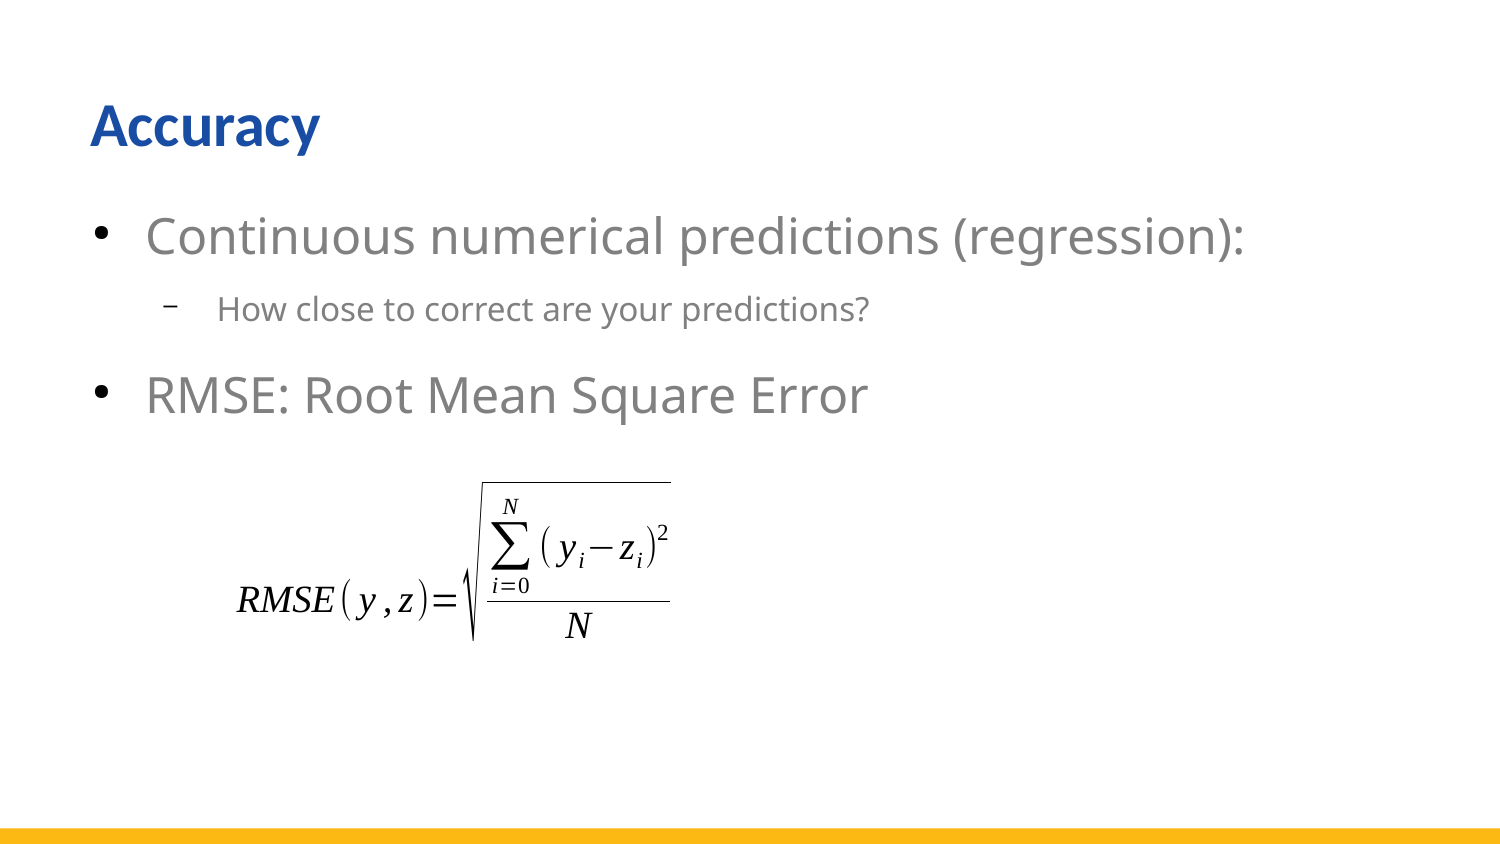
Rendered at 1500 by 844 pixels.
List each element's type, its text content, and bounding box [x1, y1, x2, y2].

chart [232, 480, 676, 648]
title Accuracy [75, 0, 1425, 197]
list Continuous numerical predictions (regression): How close to correct are your predictions? RMSE: Root Mean Square Error [75, 197, 1425, 687]
